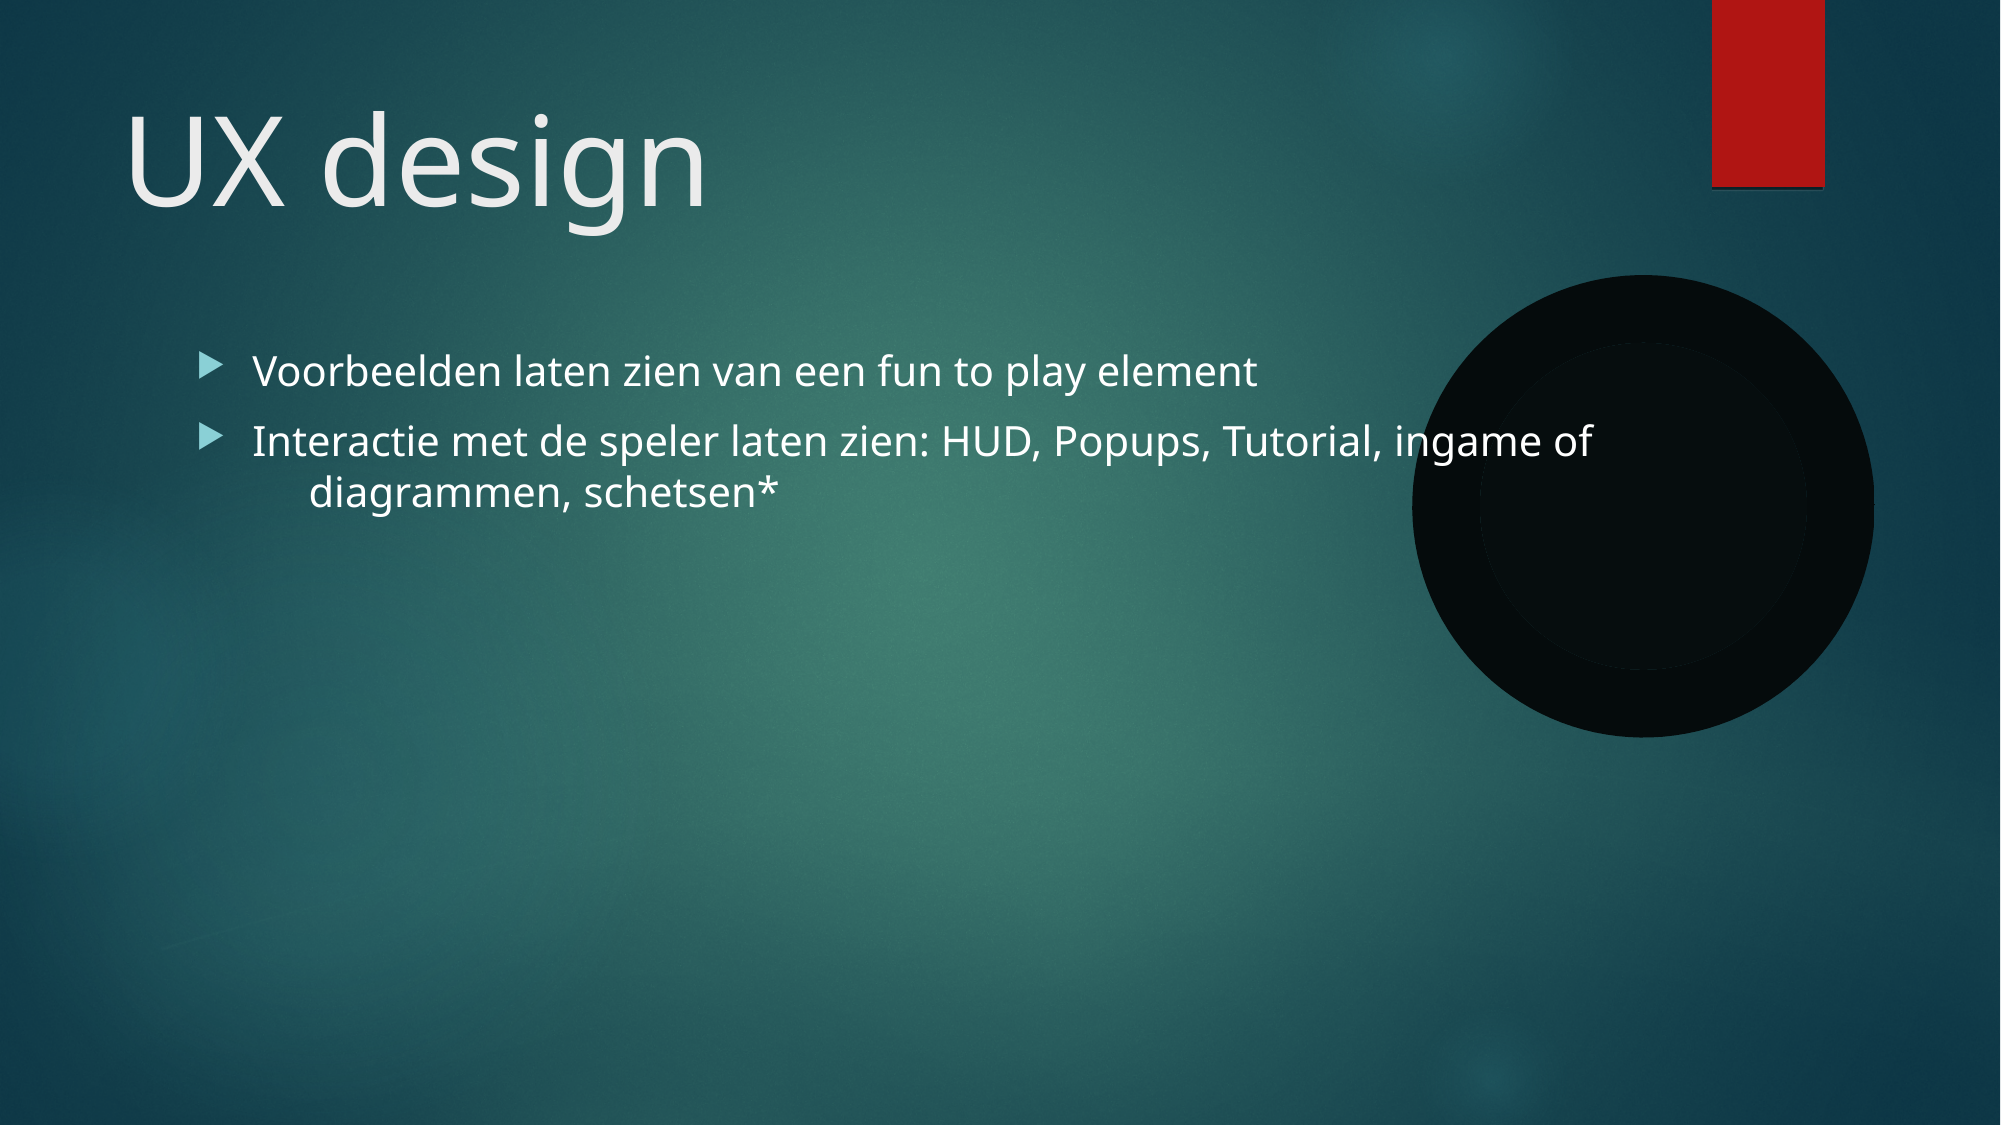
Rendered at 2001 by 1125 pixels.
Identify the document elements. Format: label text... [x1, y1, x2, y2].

list Voorbeelden laten zien van een fun to play element Interactie met de speler laten zien: HUD, Popups, Tutorial, ingame of diagrammen, schetsen* [181, 336, 1649, 1026]
title UX design [106, 74, 1649, 305]
